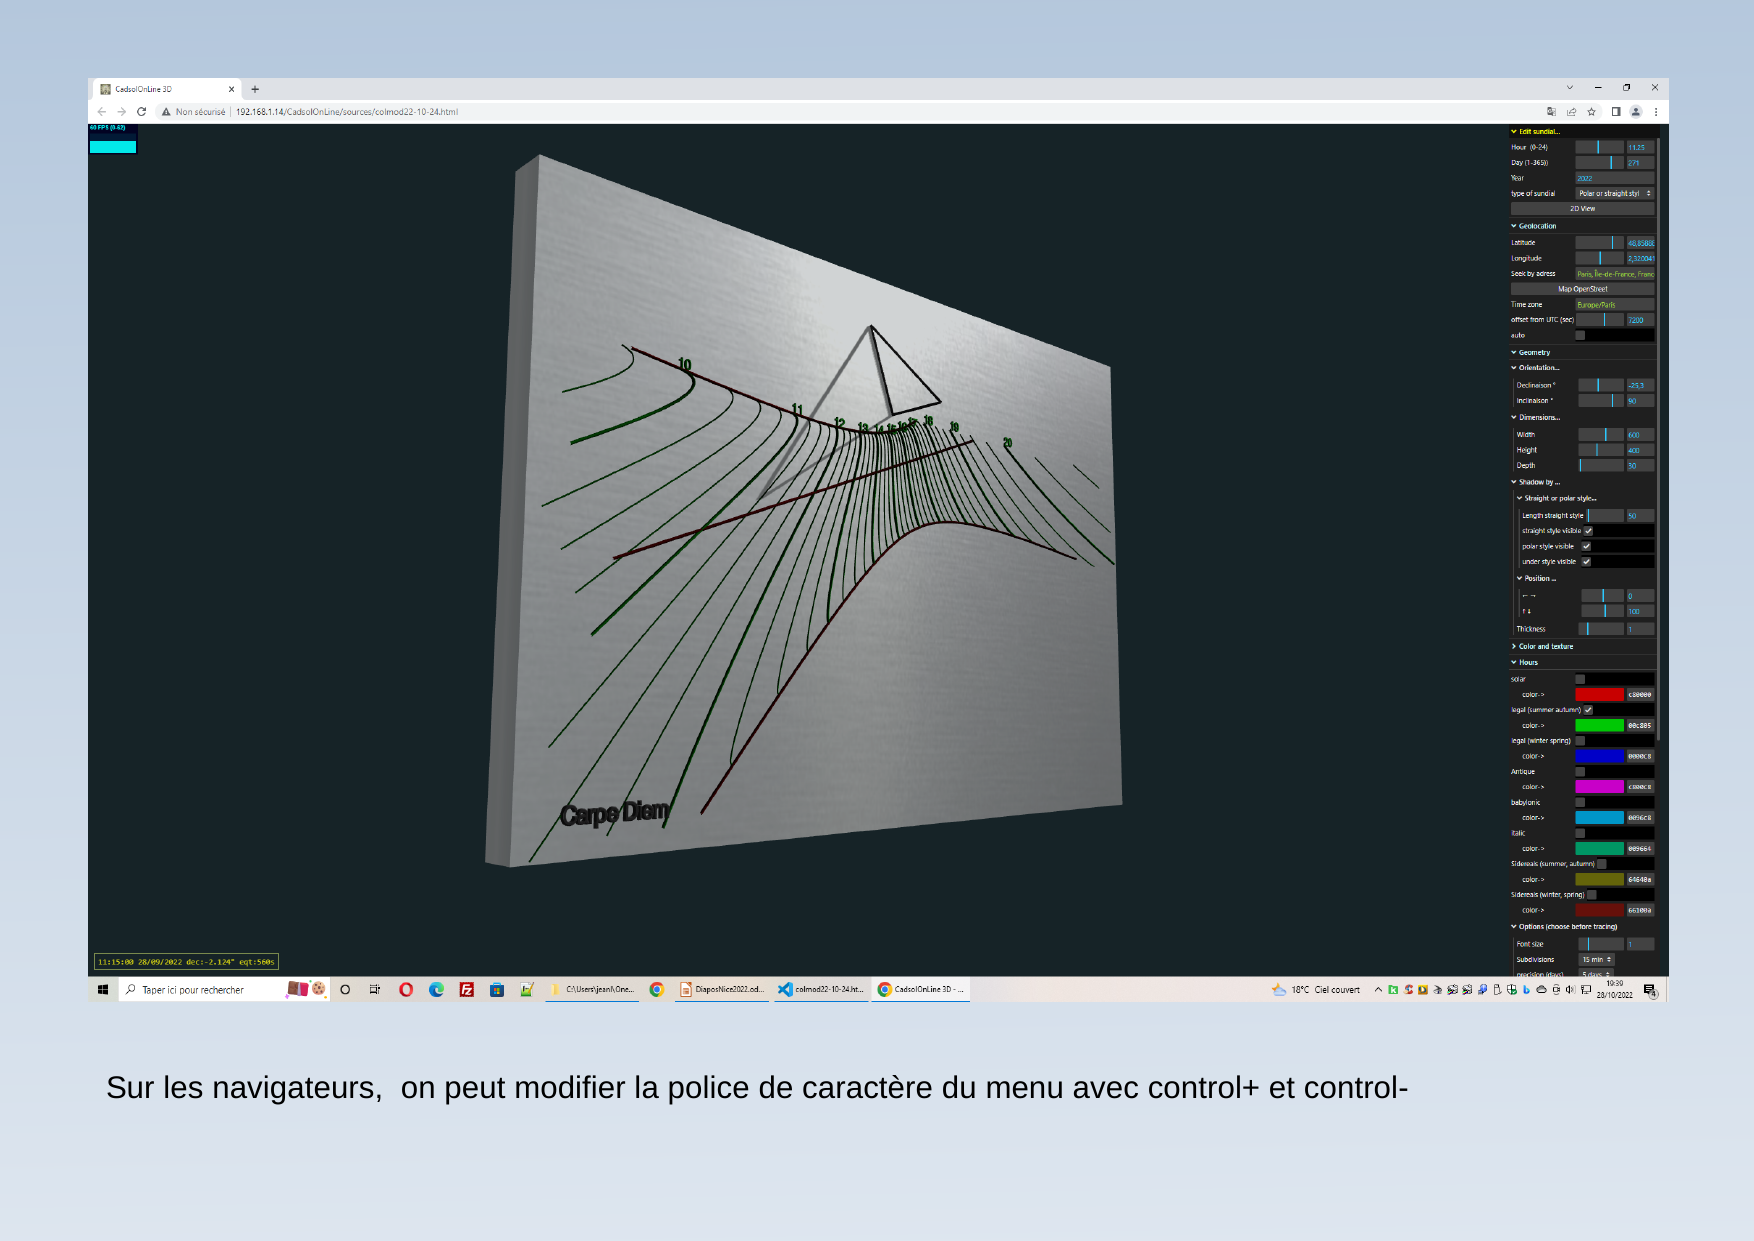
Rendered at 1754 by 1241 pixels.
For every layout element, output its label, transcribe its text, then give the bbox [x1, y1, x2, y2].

text_box Sur les navigateurs, on peut modifier la police de caractère du menu avec control+ et control- [91, 1060, 1695, 1119]
picture [88, 78, 1669, 1002]
